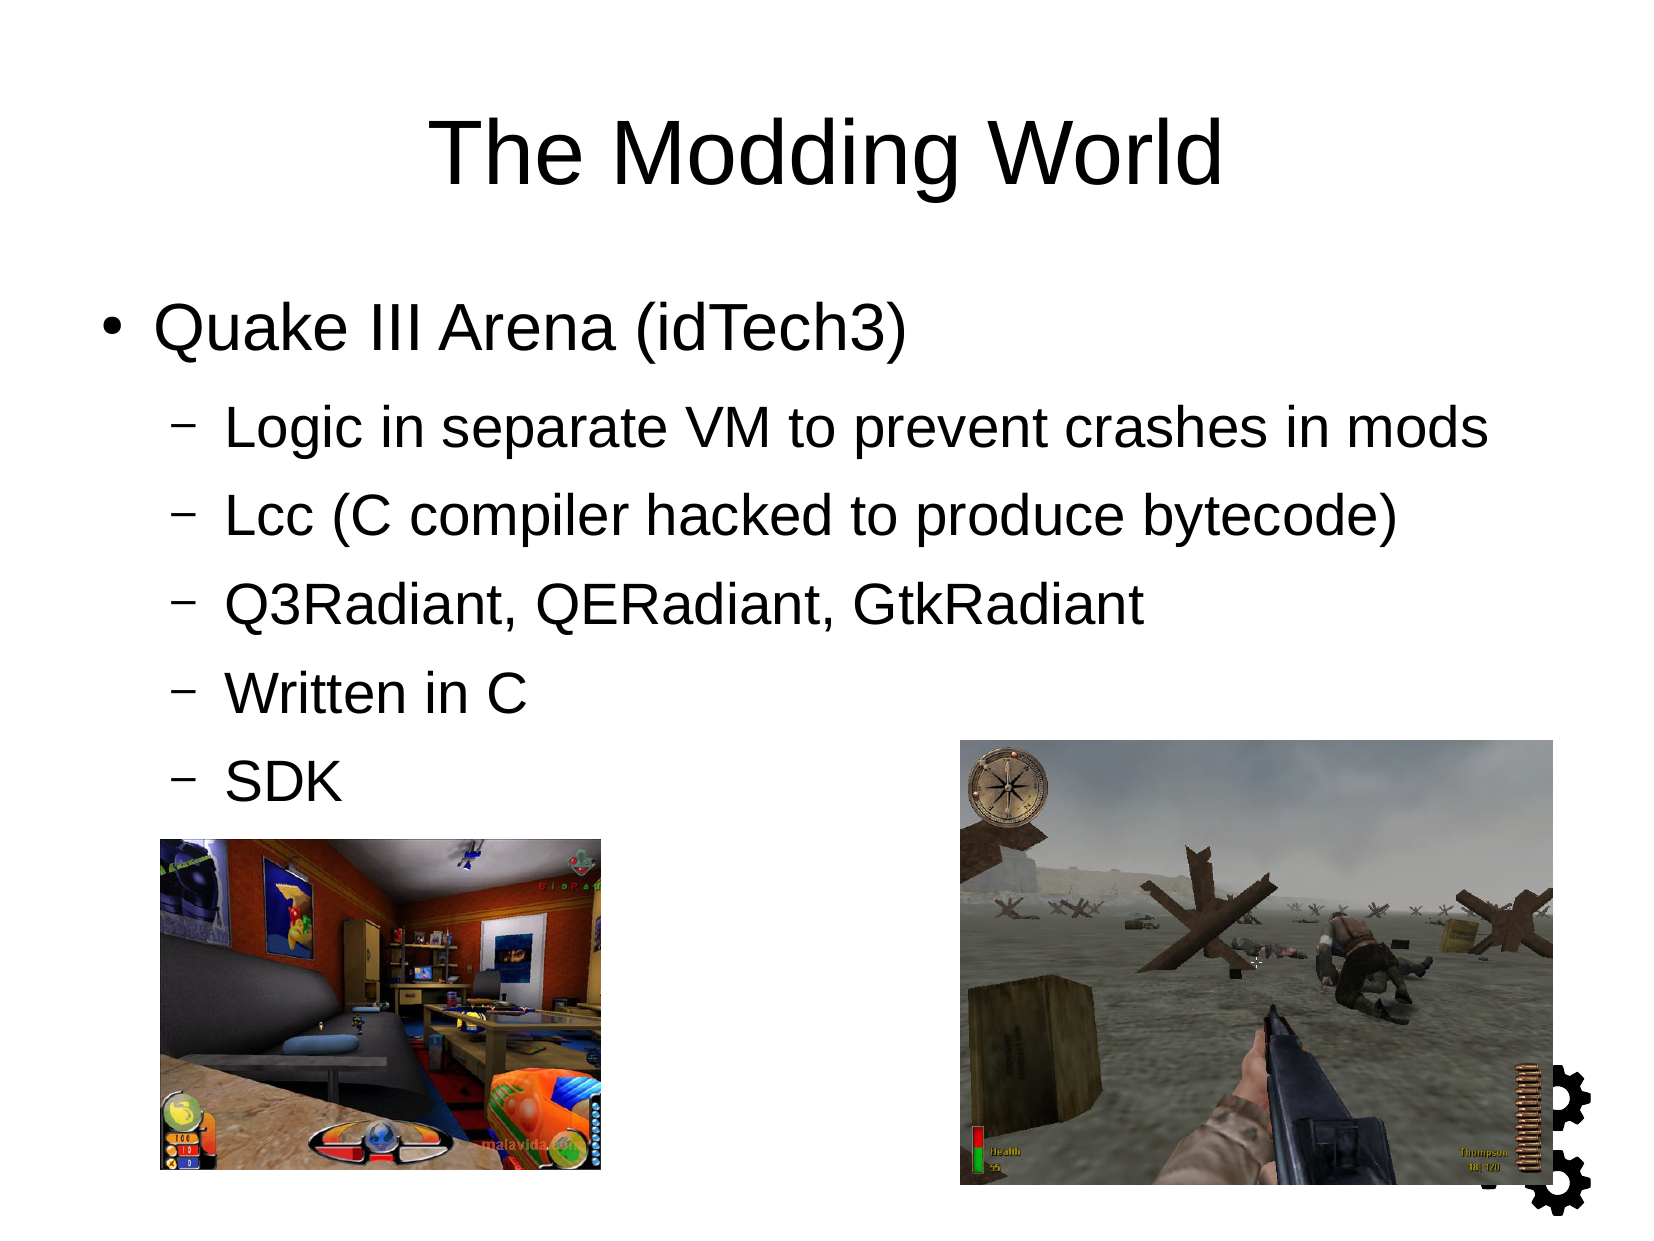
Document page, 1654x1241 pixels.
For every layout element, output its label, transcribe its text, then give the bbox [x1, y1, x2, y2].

picture [960, 740, 1591, 1216]
title The Modding World [82, 49, 1571, 257]
picture [160, 839, 601, 1170]
list Quake III Arena (idTech3) Logic in separate VM to prevent crashes in mods Lcc (C compiler hacked to produce bytecode) Q3Radiant, QERadiant, GtkRadiant Written in C SDK [82, 290, 1571, 1010]
